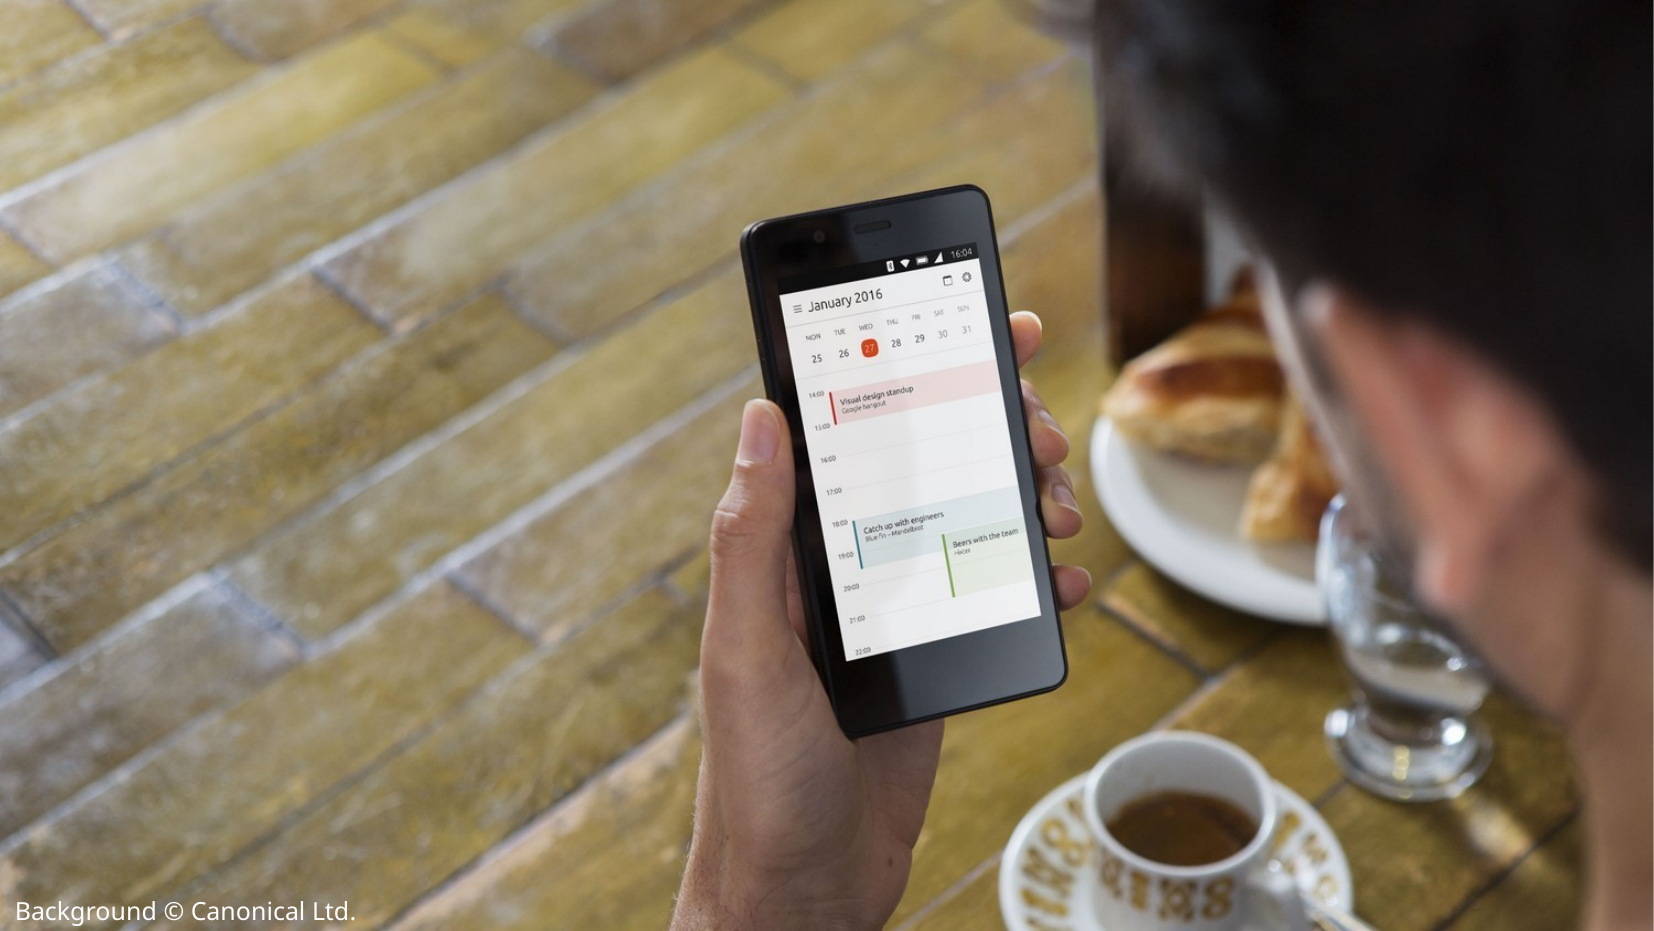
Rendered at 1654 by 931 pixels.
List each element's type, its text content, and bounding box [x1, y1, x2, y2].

picture [0, 0, 1654, 931]
text_box Background © Canonical Ltd. [0, 885, 360, 929]
